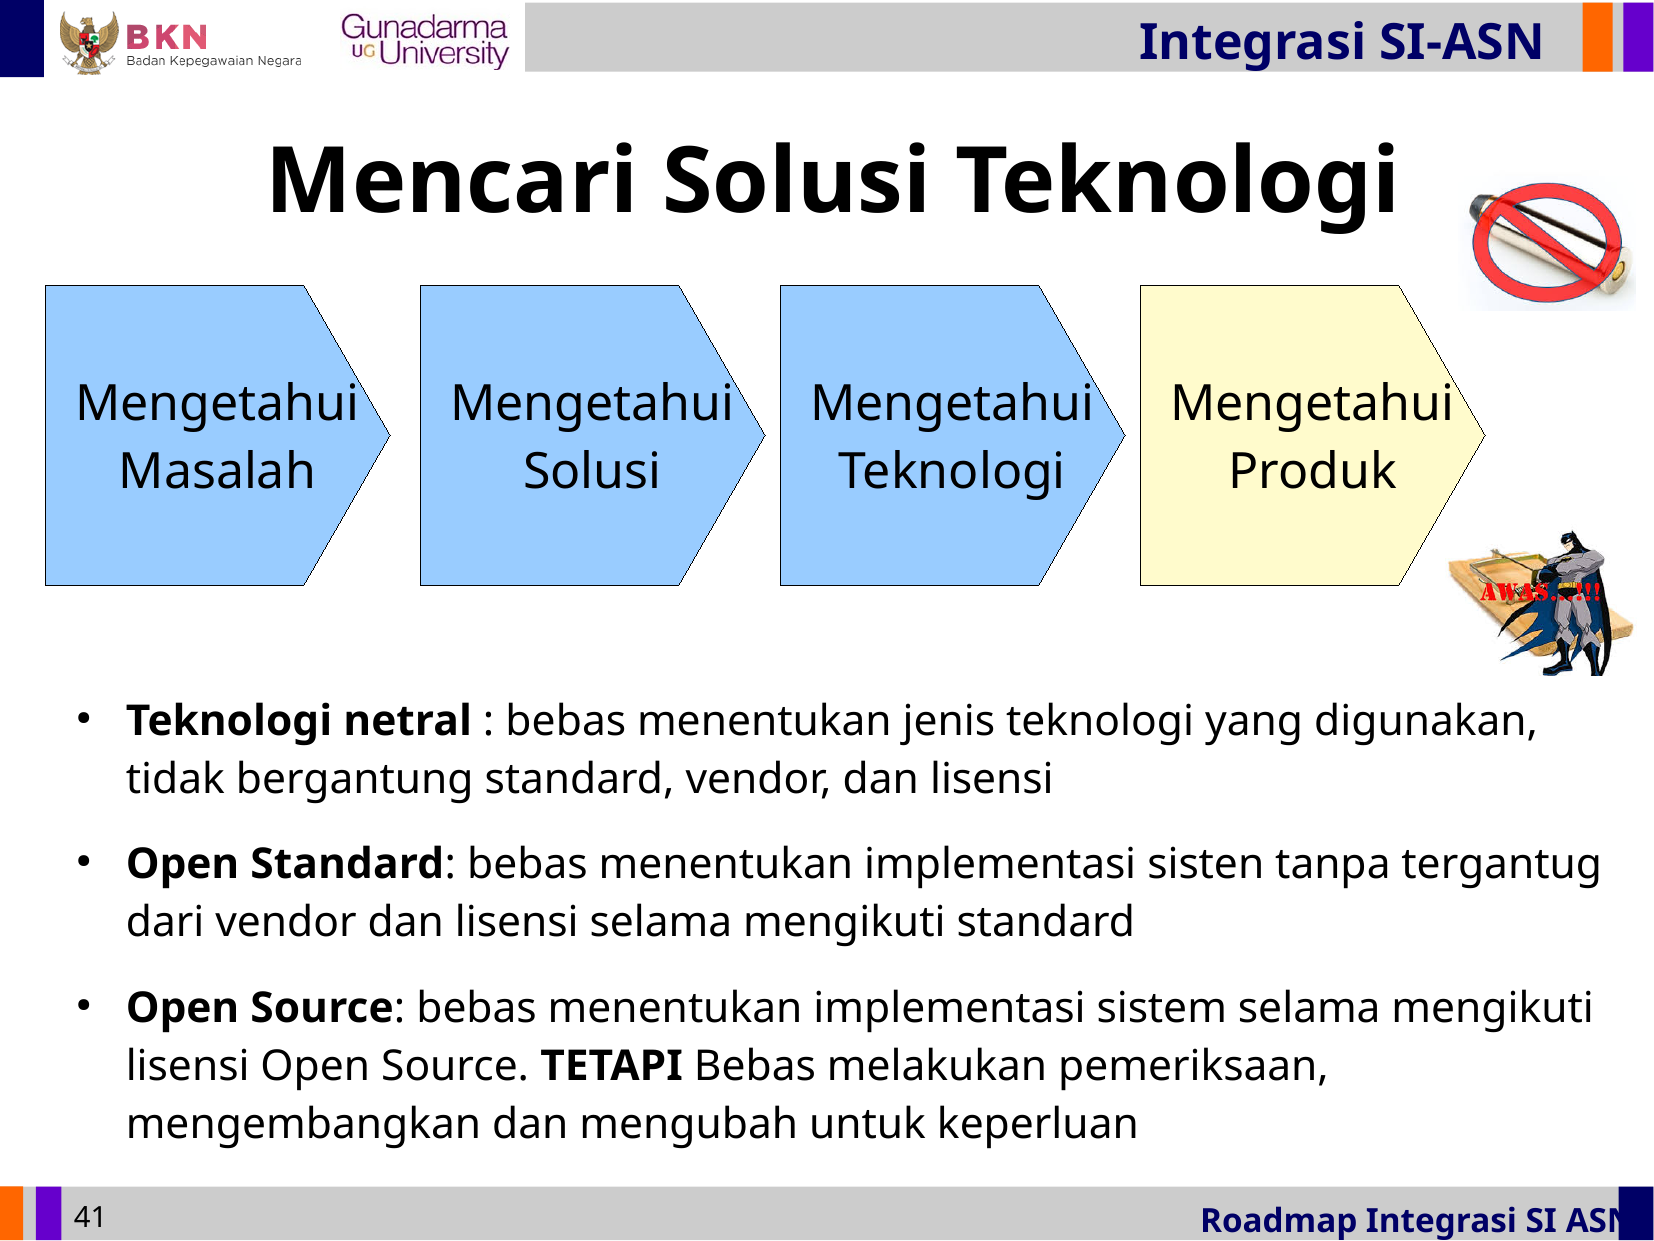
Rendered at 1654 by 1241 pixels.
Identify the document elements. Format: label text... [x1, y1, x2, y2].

title Mencari Solusi Teknologi [77, 113, 1591, 241]
picture [340, 0, 510, 70]
text_box Mengetahui Produk [1140, 285, 1486, 586]
text_box Mengetahui Masalah [45, 285, 391, 586]
picture [1425, 524, 1652, 676]
text_box Mengetahui Teknologi [780, 285, 1126, 586]
list Teknologi netral : bebas menentukan jenis teknologi yang digunakan, tidak bergantung standard, vendor, dan lisensi Open Standard: bebas menentukan implementasi sisten tanpa tergantug dari vendor dan lisensi selama mengikuti standard Open Source: bebas menentukan implementasi sistem selama mengikuti lisensi Open Source. TETAPI Bebas melakukan pemeriksaan, mengembangkan dan mengubah untuk keperluan [60, 690, 1605, 1156]
picture [1458, 164, 1636, 311]
text_box Mengetahui Solusi [420, 285, 766, 586]
picture [60, 11, 301, 75]
